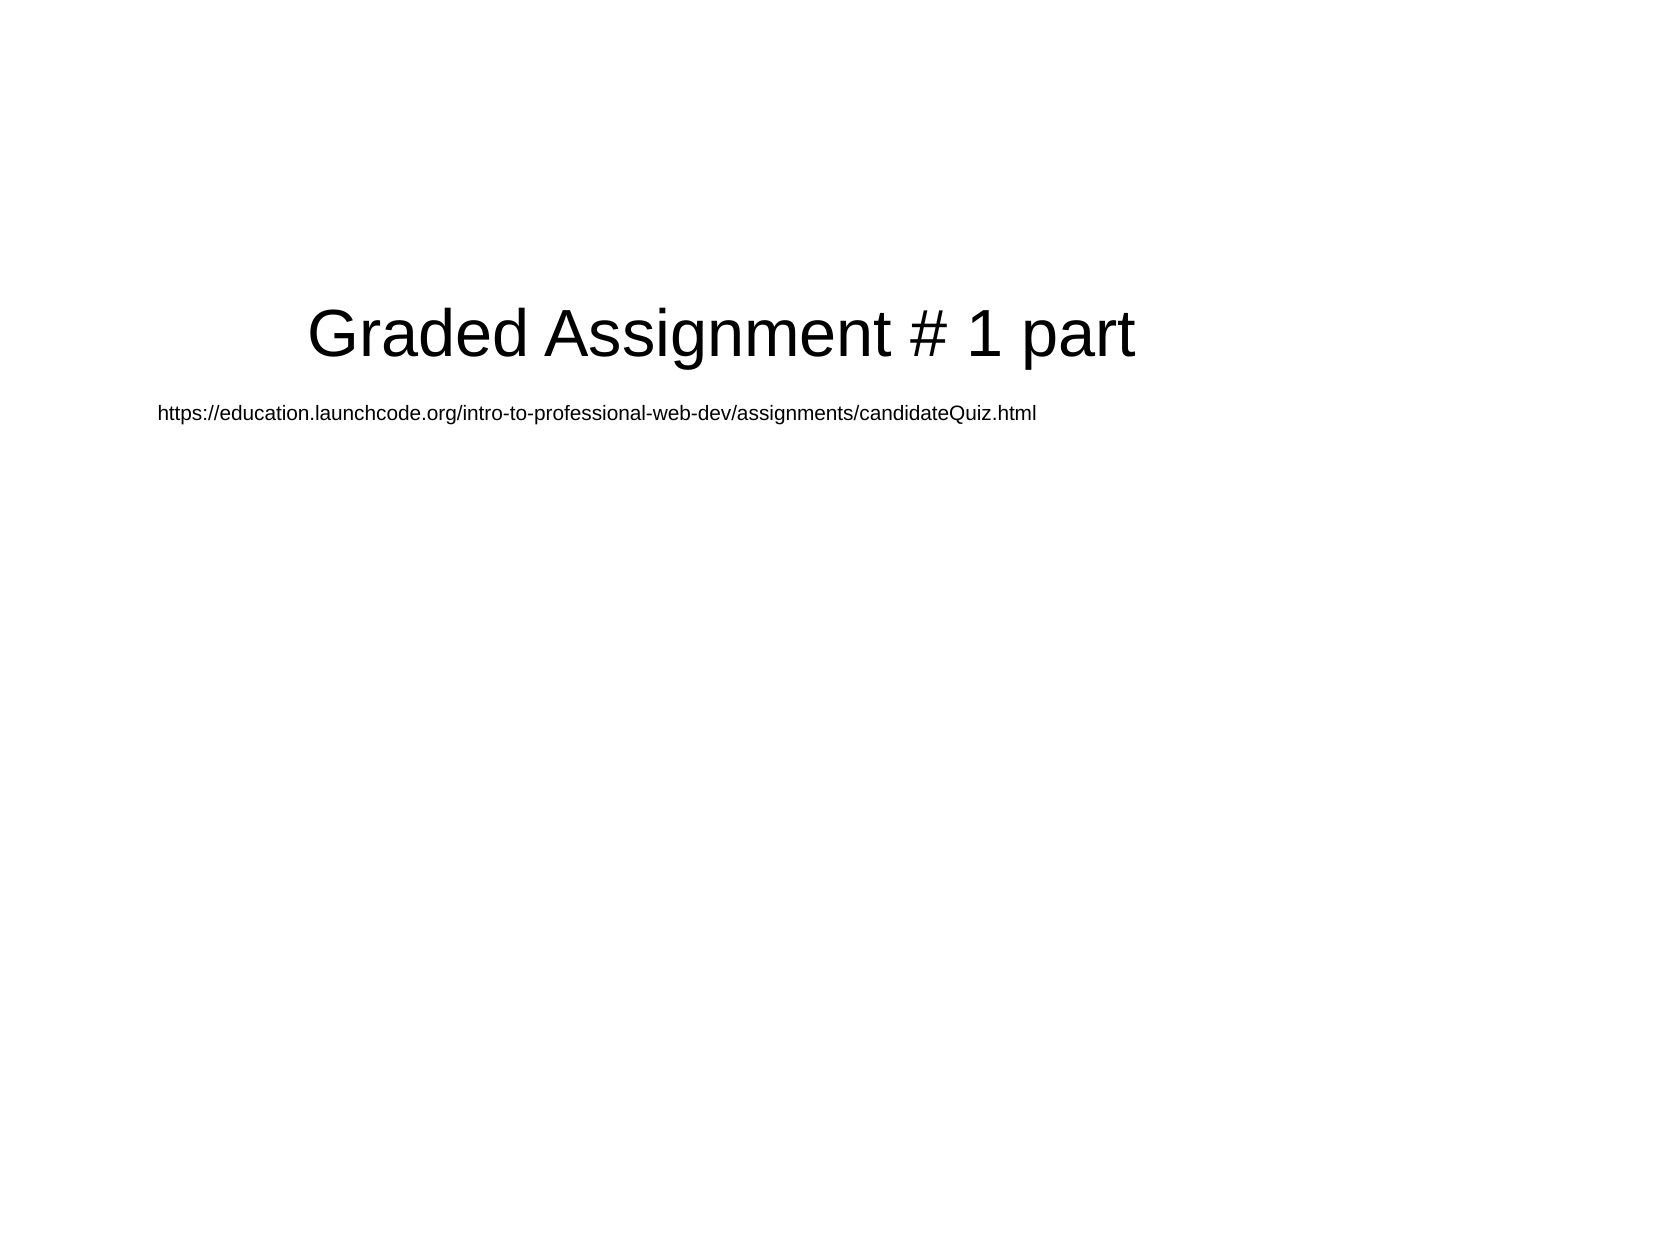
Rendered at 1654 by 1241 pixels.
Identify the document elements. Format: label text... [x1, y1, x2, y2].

list Graded Assignment # 1 part https://education.launchcode.org/intro-to-professional-web-dev/assignments/candidateQuiz.html [82, 290, 1571, 1010]
